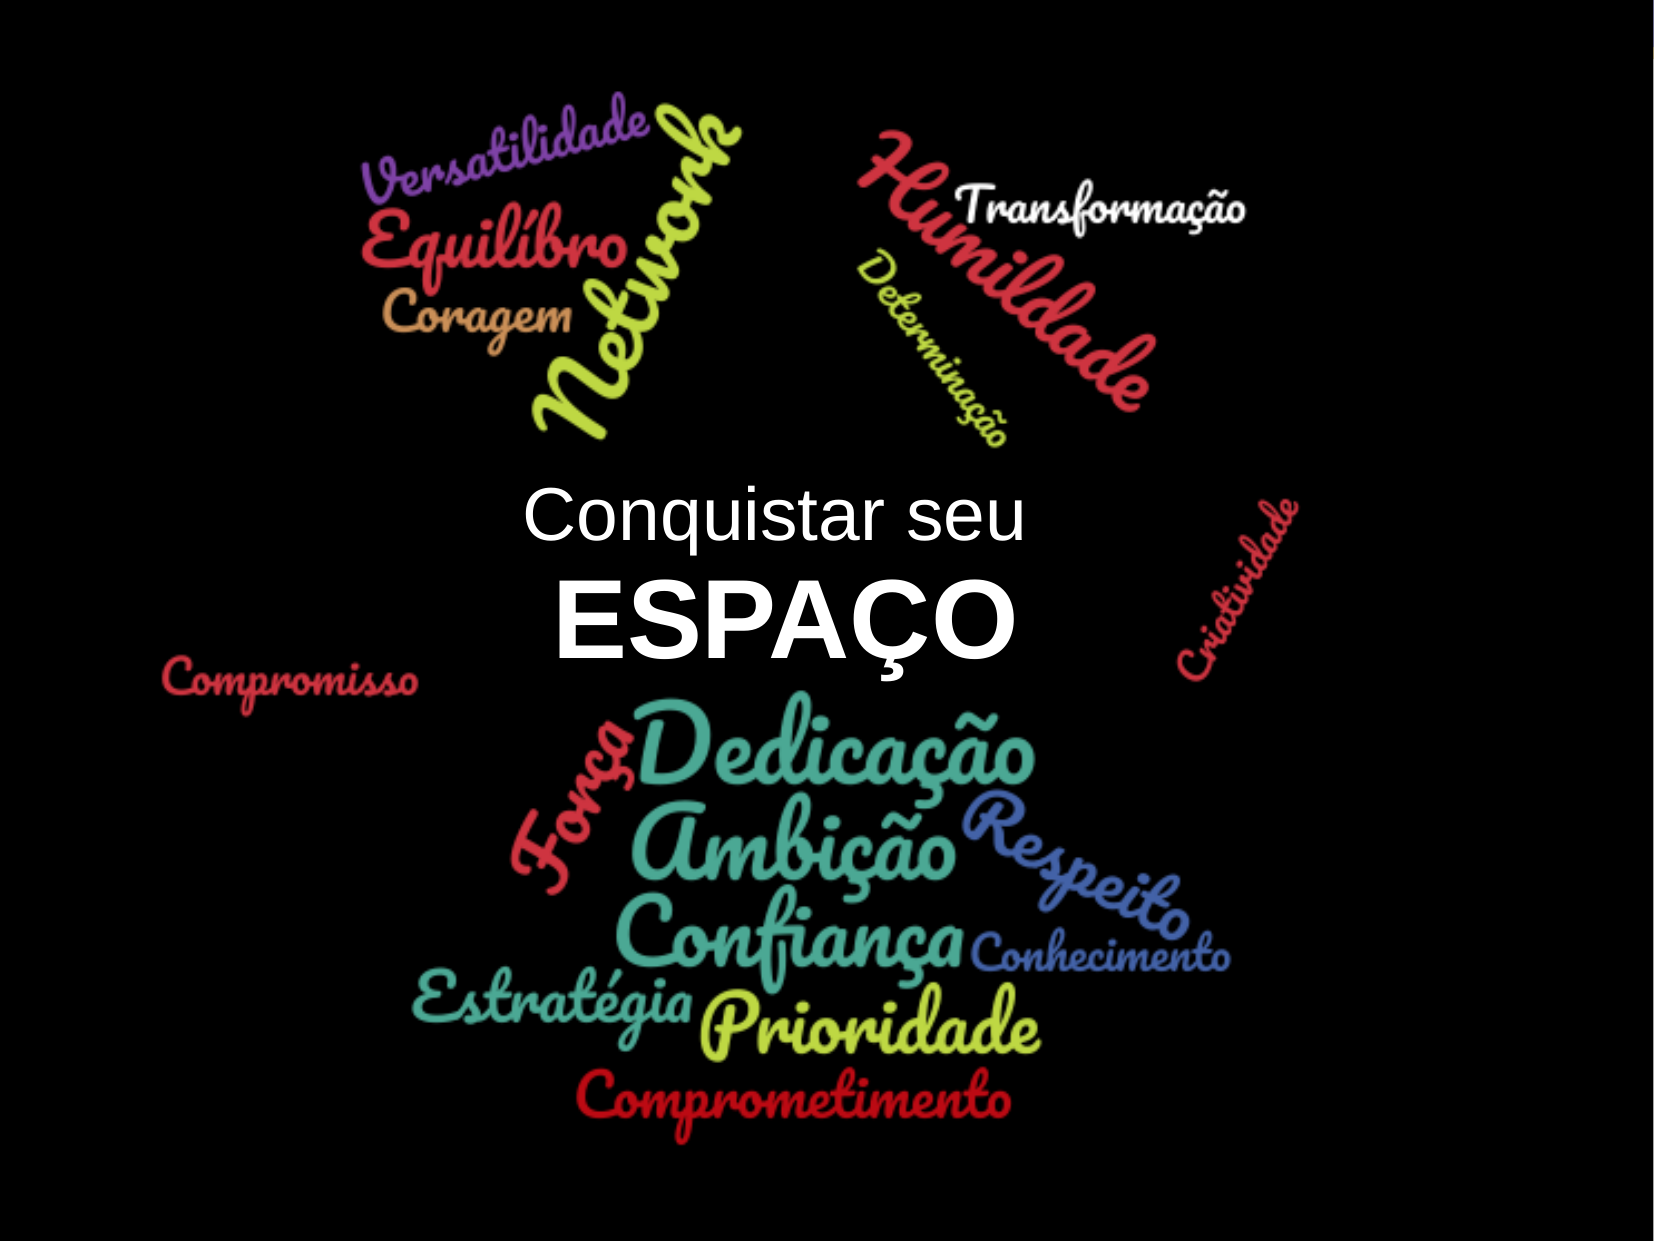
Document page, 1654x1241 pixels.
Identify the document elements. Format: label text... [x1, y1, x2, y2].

text_box Conquistar seu ESPAÇO [507, 465, 1063, 690]
picture [0, 0, 1654, 1241]
